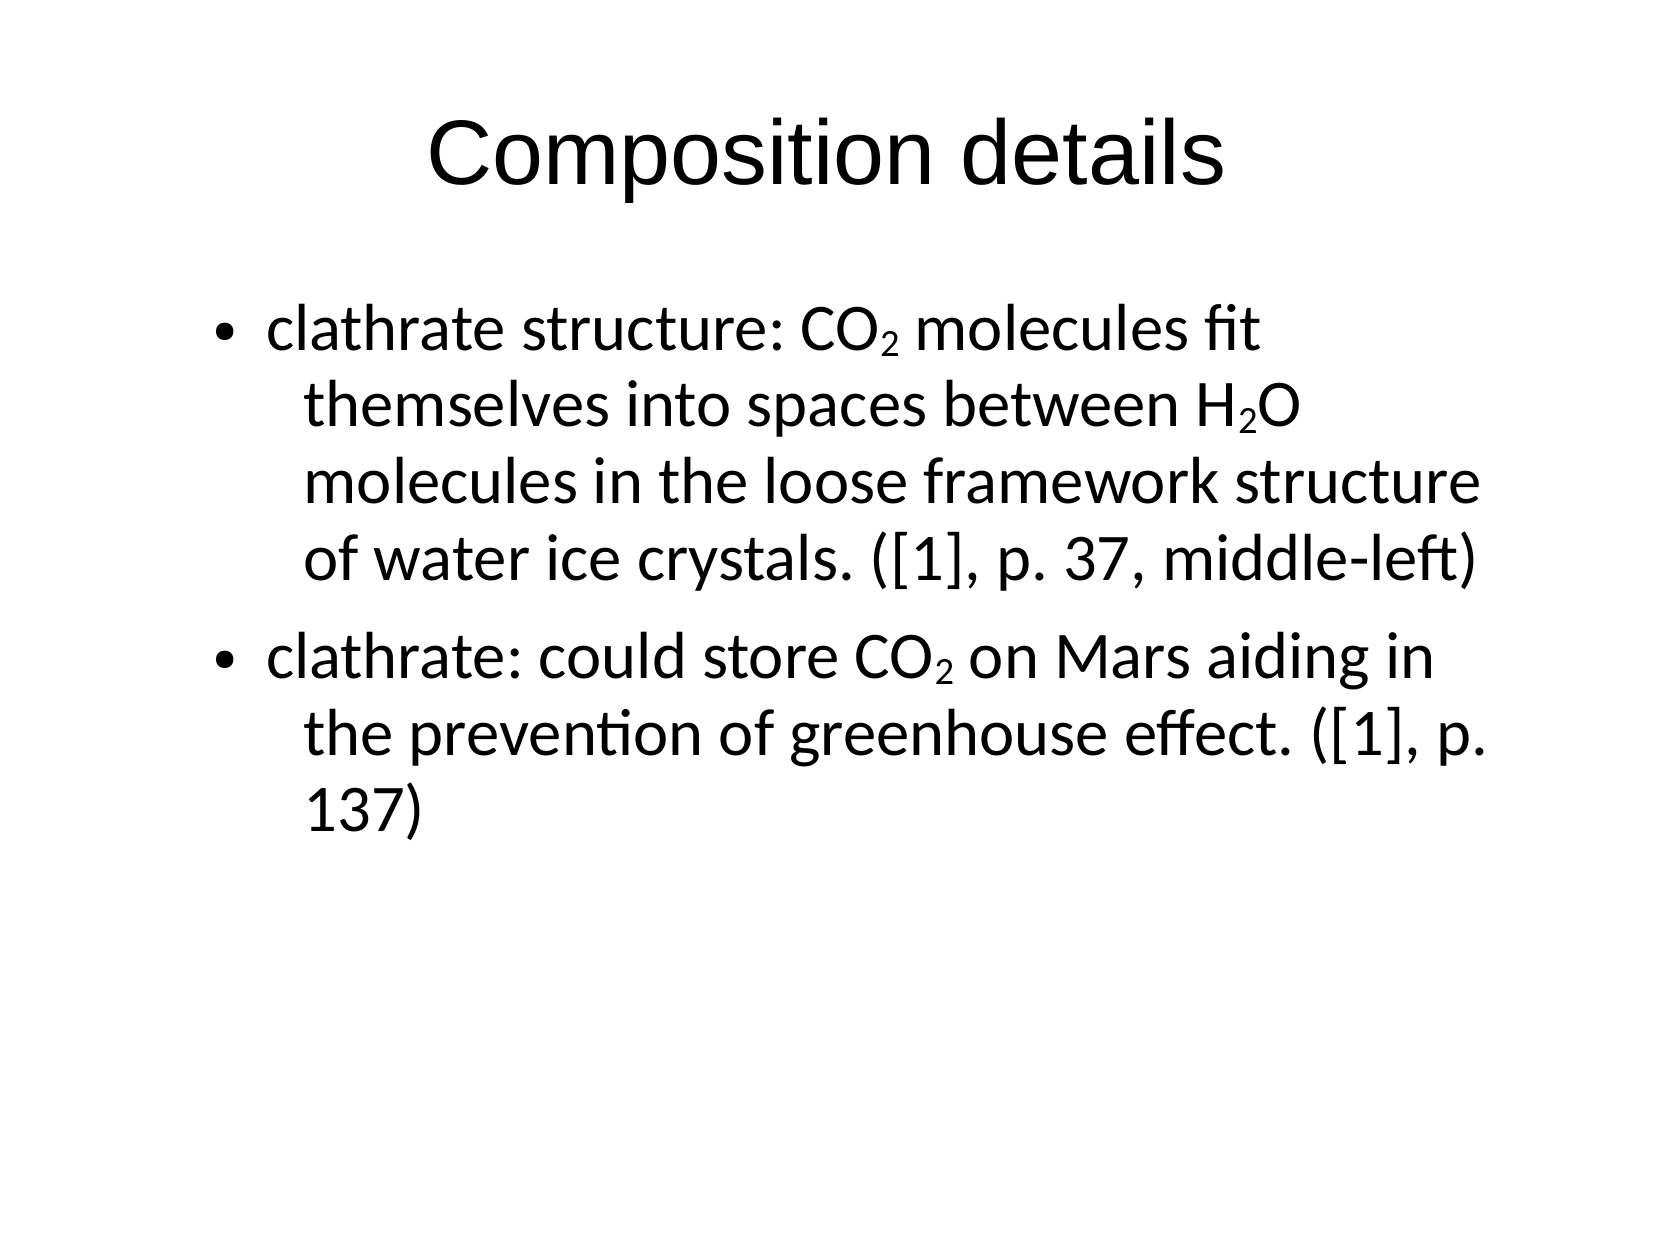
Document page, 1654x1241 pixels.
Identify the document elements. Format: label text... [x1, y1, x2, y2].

list clathrate structure: CO2 molecules fit themselves into spaces between H2O molecules in the loose framework structure of water ice crystals. ([1], p. 37, middle-left) clathrate: could store CO2 on Mars aiding in the prevention of greenhouse effect. ([1], p. 137) [82, 290, 1538, 1010]
title Composition details [82, 49, 1571, 257]
